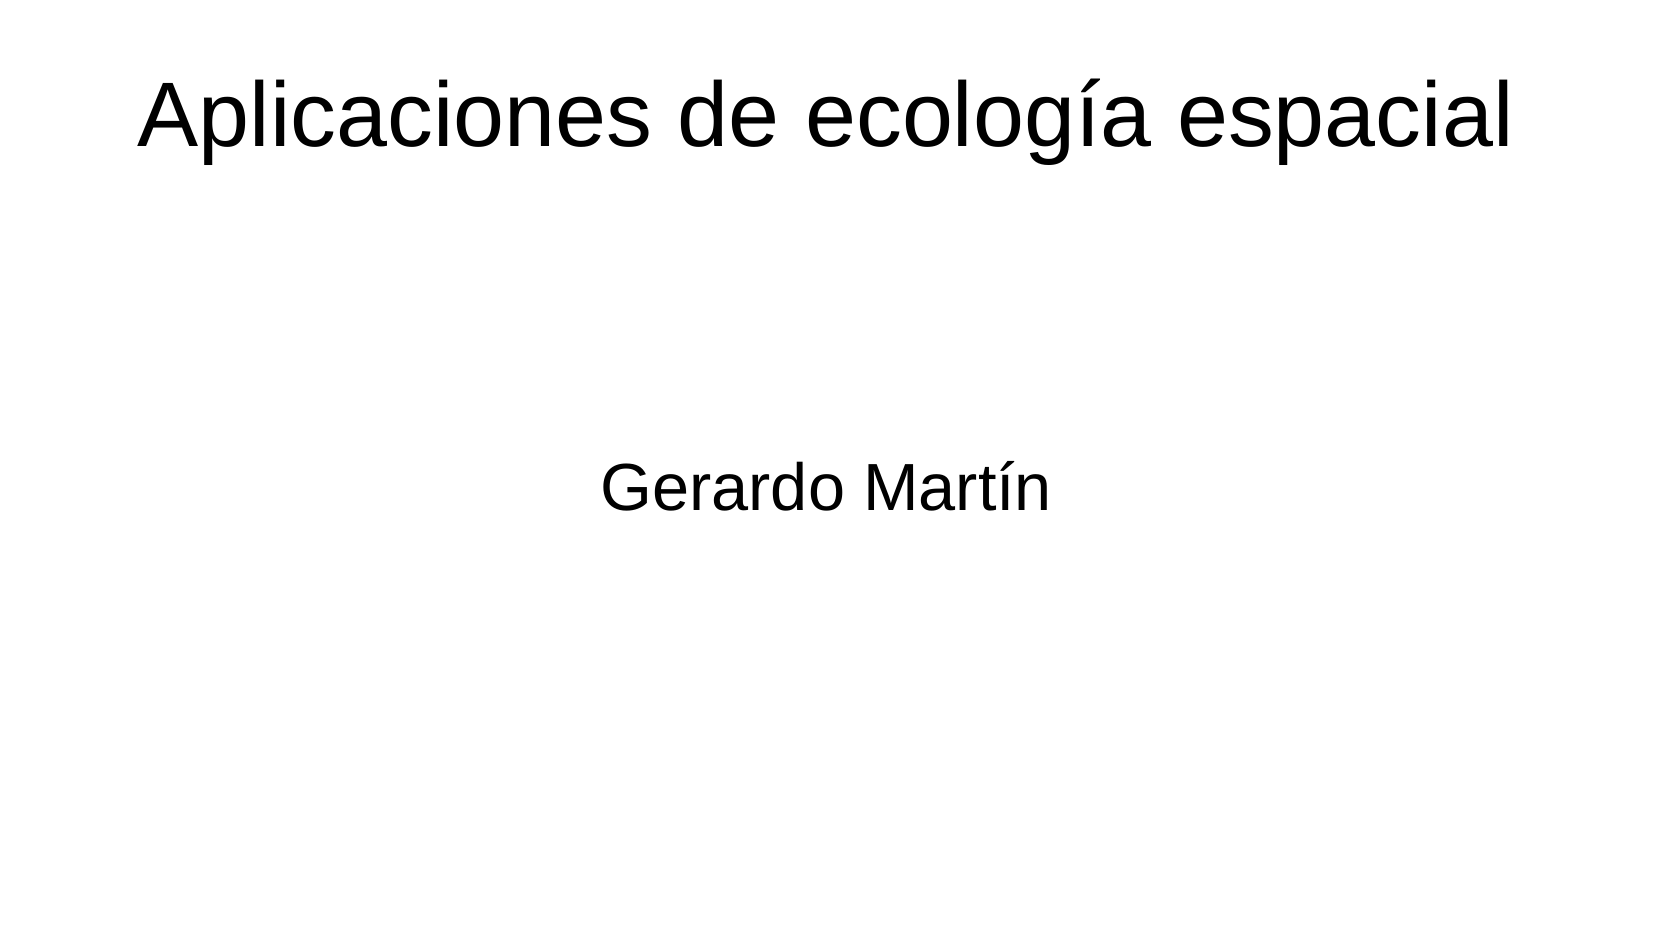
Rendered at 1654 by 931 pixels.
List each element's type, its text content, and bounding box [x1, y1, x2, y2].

subtitle Gerardo Martín [82, 217, 1571, 758]
title Aplicaciones de ecología espacial [82, 37, 1571, 193]
